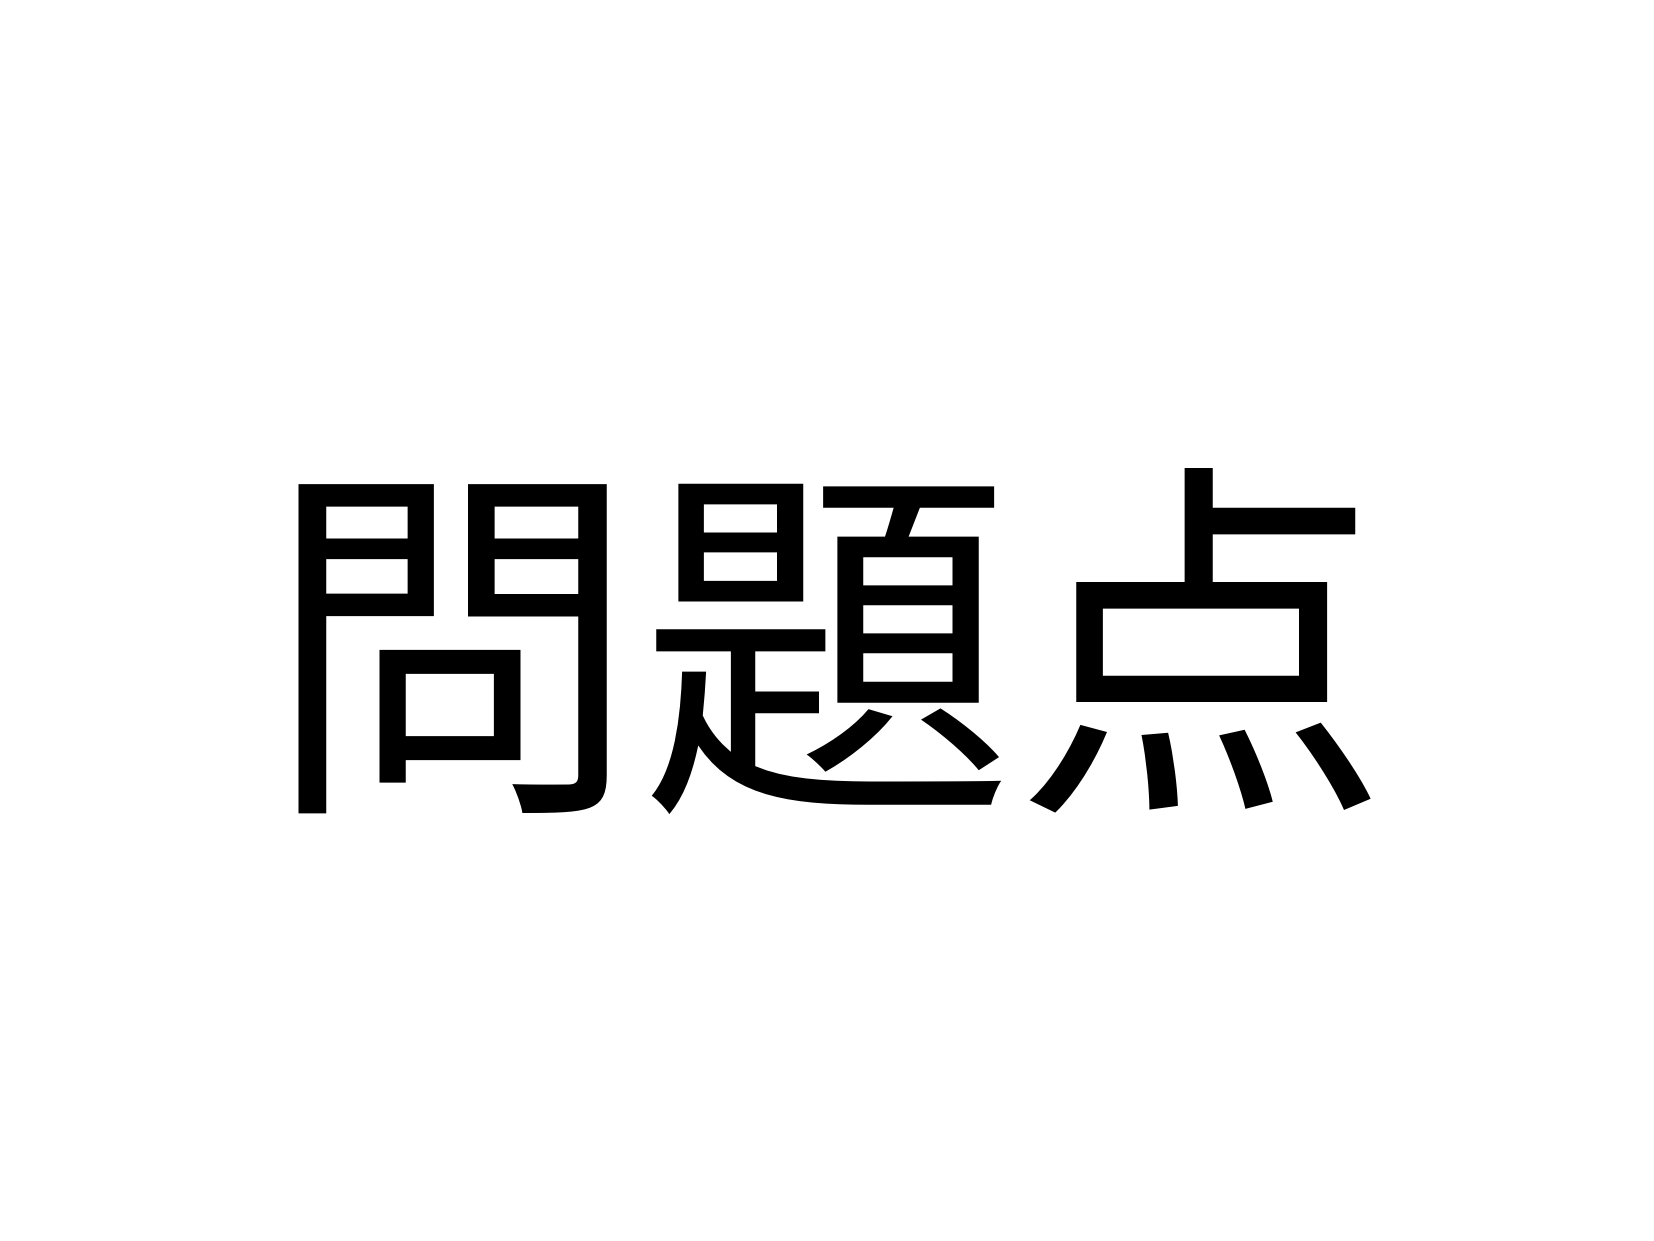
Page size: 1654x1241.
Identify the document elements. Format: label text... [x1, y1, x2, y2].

title 問題点 [82, 339, 1571, 902]
